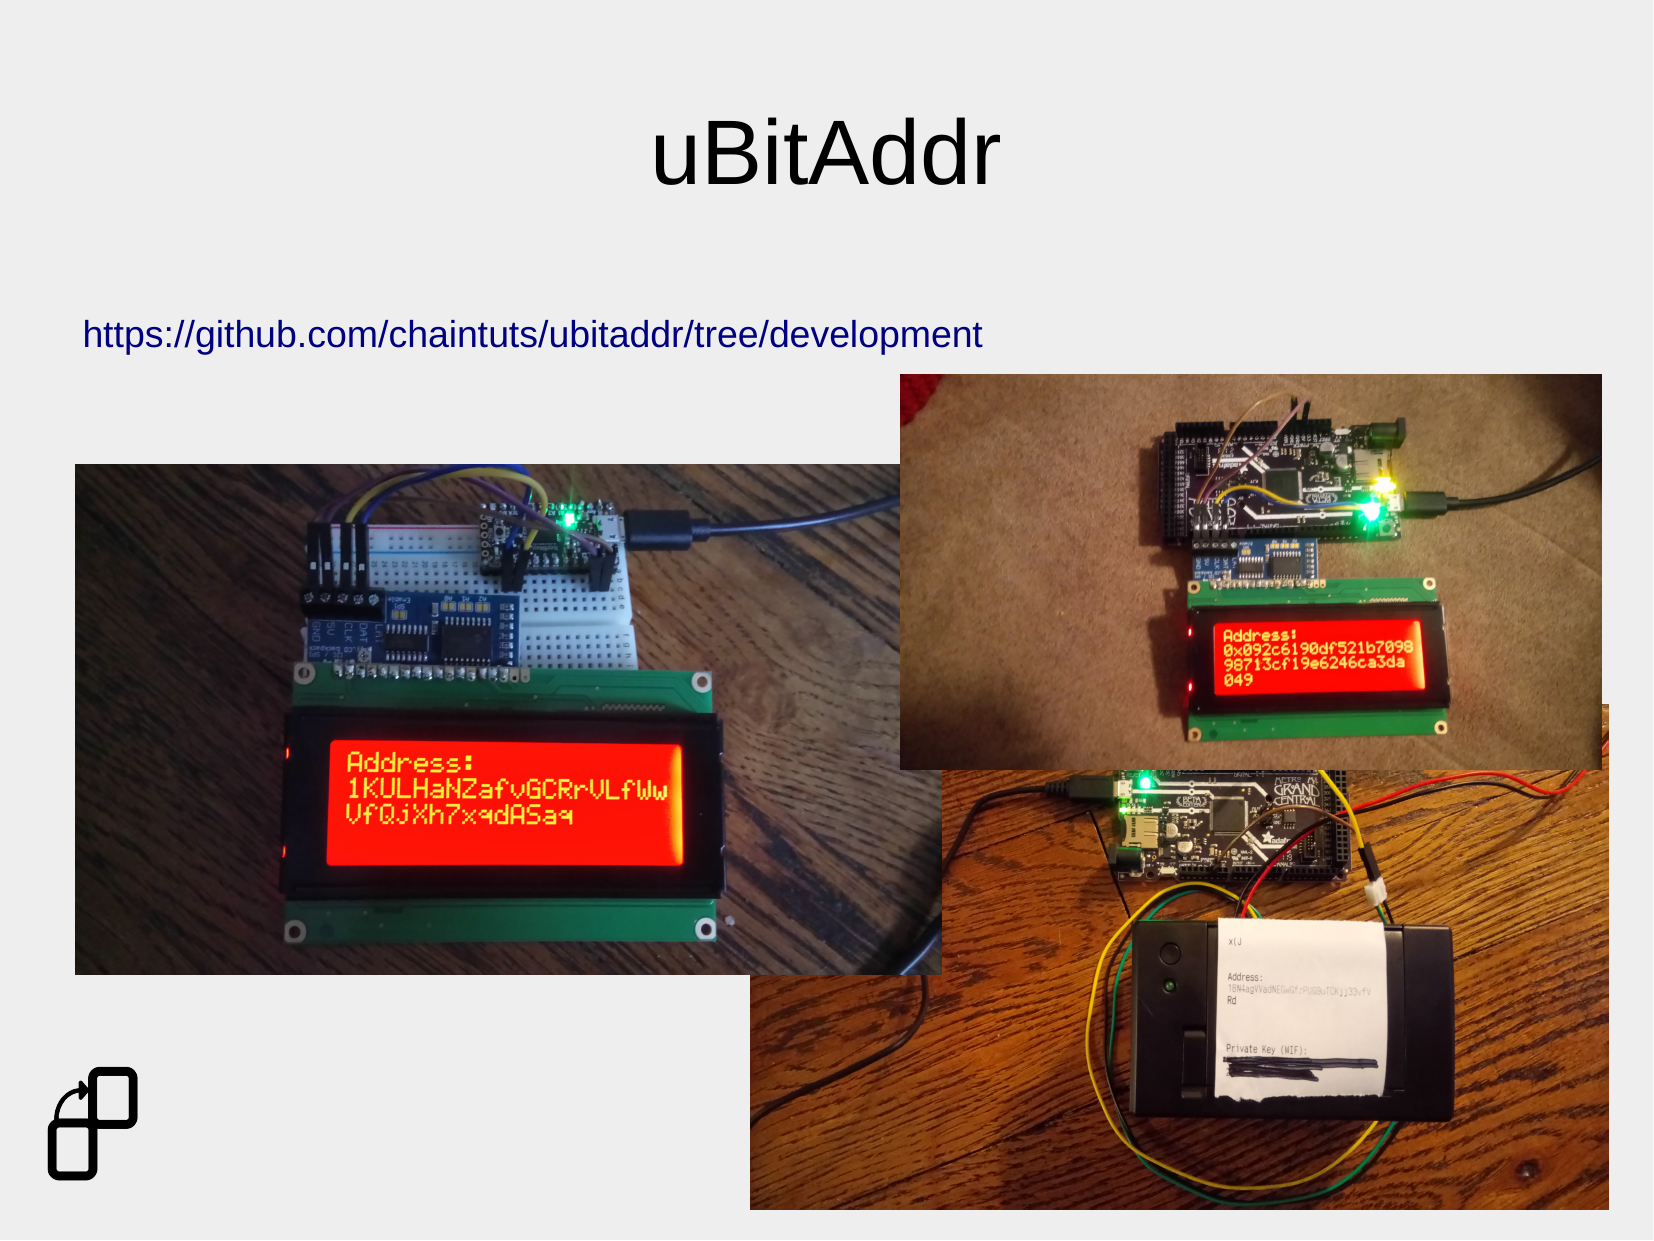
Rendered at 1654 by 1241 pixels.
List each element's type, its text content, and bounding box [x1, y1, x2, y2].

picture [75, 374, 1609, 1210]
picture [30, 1062, 153, 1186]
text_box https://github.com/chaintuts/ubitaddr/tree/development [67, 222, 1156, 406]
title uBitAddr [82, 49, 1571, 257]
